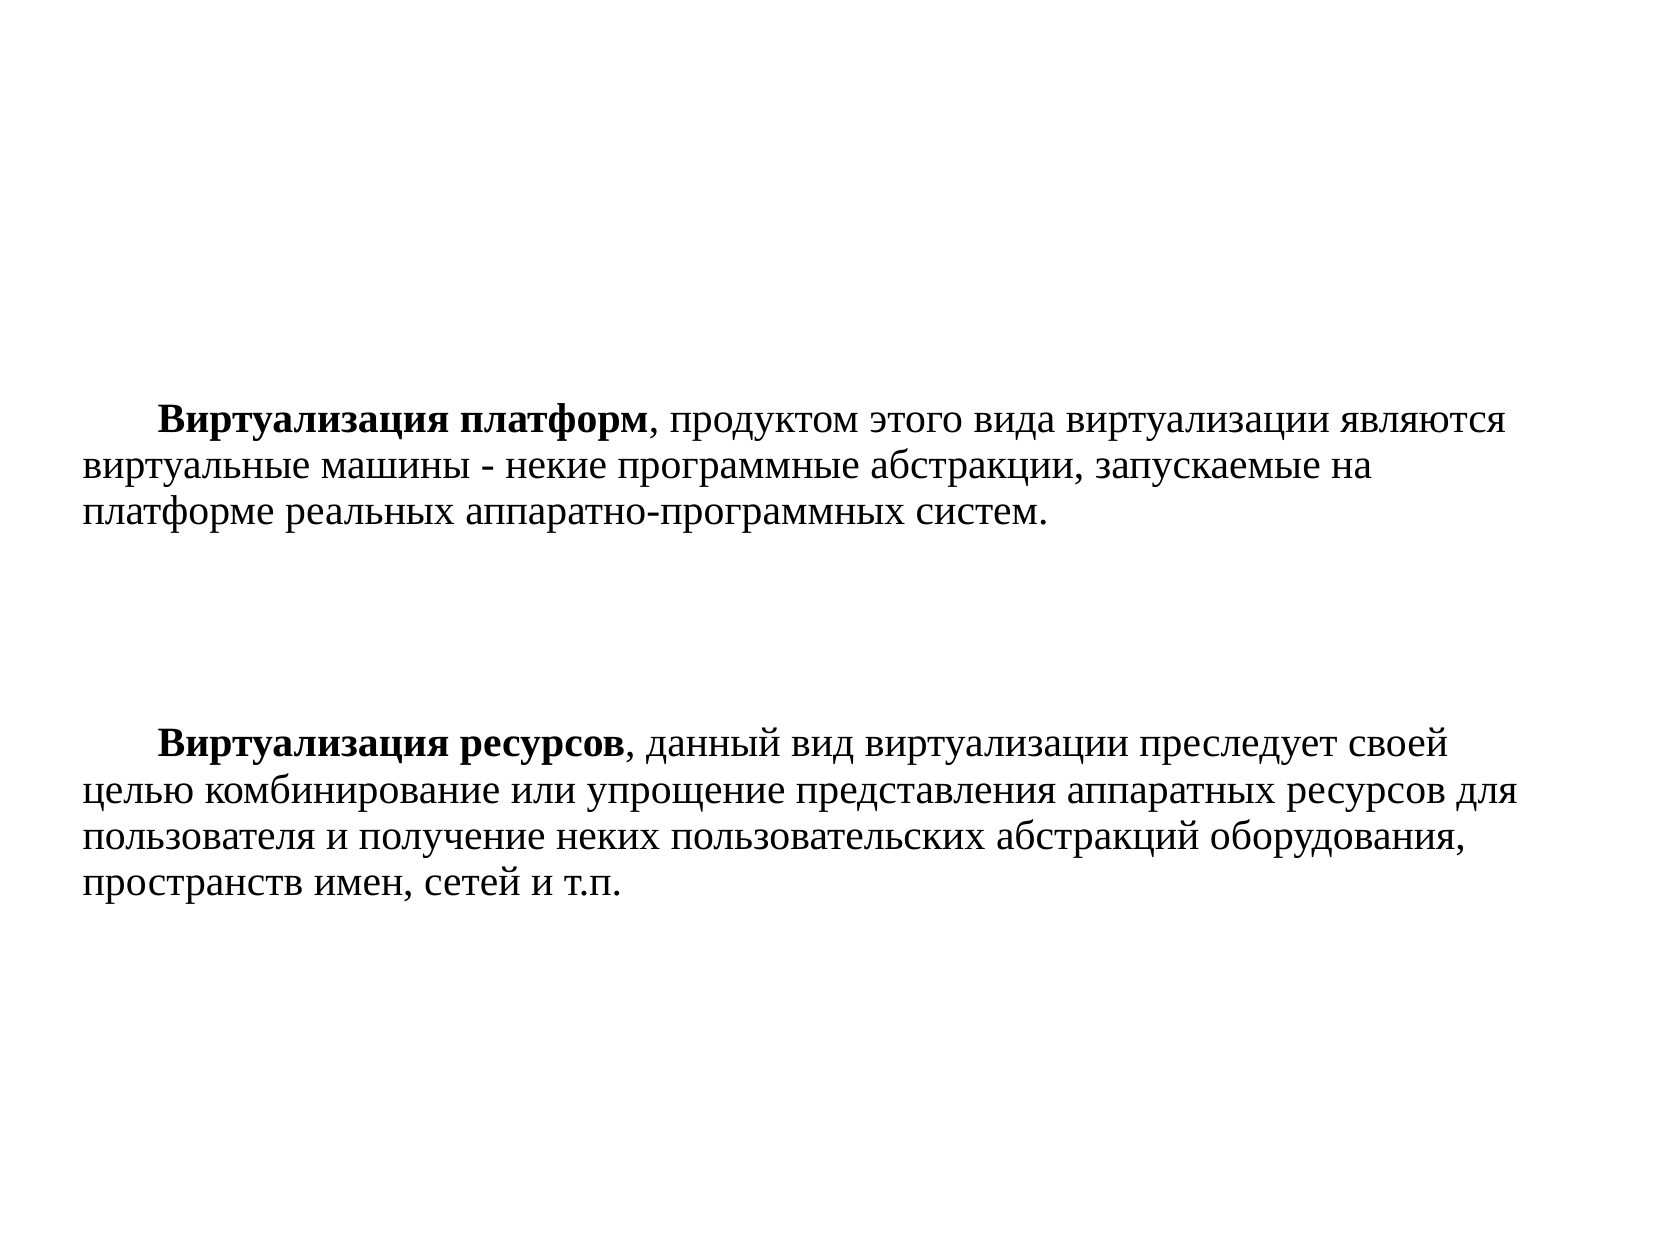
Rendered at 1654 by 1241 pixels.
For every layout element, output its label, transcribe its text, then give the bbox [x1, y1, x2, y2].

subtitle Виртуализация платформ, продуктом этого вида виртуализации являются виртуальные машины - некие программные абстракции, запускаемые на платформе реальных аппаратно-программных систем. Виртуализация ресурсов, данный вид виртуализации преследует своей целью комбинирование или упрощение представления аппаратных ресурсов для пользователя и получение неких пользовательских абстракций оборудования, пространств имен, сетей и т.п. [82, 290, 1538, 1010]
